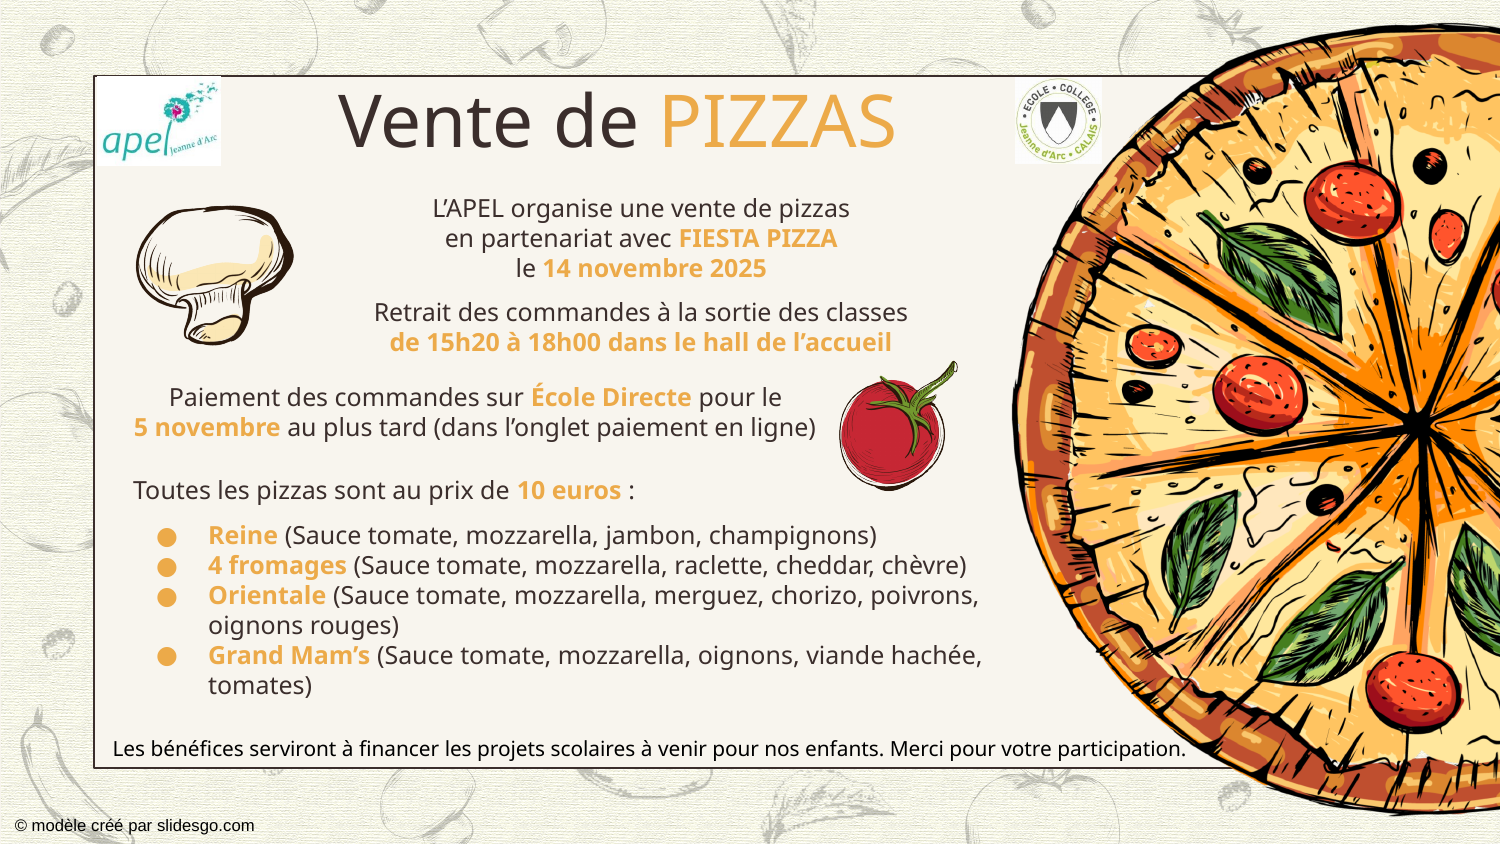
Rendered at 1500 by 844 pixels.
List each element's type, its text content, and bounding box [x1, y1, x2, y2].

list L’APEL organise une vente de pizzas en partenariat avec FIESTA PIZZA le 14 novembre 2025 Retrait des commandes à la sortie des classes de 15h20 à 18h00 dans le hall de l’accueil [342, 177, 941, 355]
list Paiement des commandes sur École Directe pour le 5 novembre au plus tard (dans l’onglet paiement en ligne) [106, 366, 826, 485]
list Toutes les pizzas sont au prix de 10 euros : Reine (Sauce tomate, mozzarella, jambon, champignons) 4 fromages (Sauce tomate, mozzarella, raclette, cheddar, chèvre) Orientale (Sauce tomate, mozzarella, merguez, chorizo, poivrons, oignons rouges) Grand Mam’s (Sauce tomate, mozzarella, oignons, viande hachée, tomates) [118, 459, 1063, 709]
list Les bénéfices serviront à financer les projets scolaires à venir pour nos enfants. Merci pour votre participation. [88, 720, 1211, 810]
picture [97, 76, 221, 166]
picture [0, 0, 1500, 844]
text_box © modèle créé par slidesgo.com [0, 809, 621, 844]
title Vente de PIZZAS [220, 59, 1016, 152]
